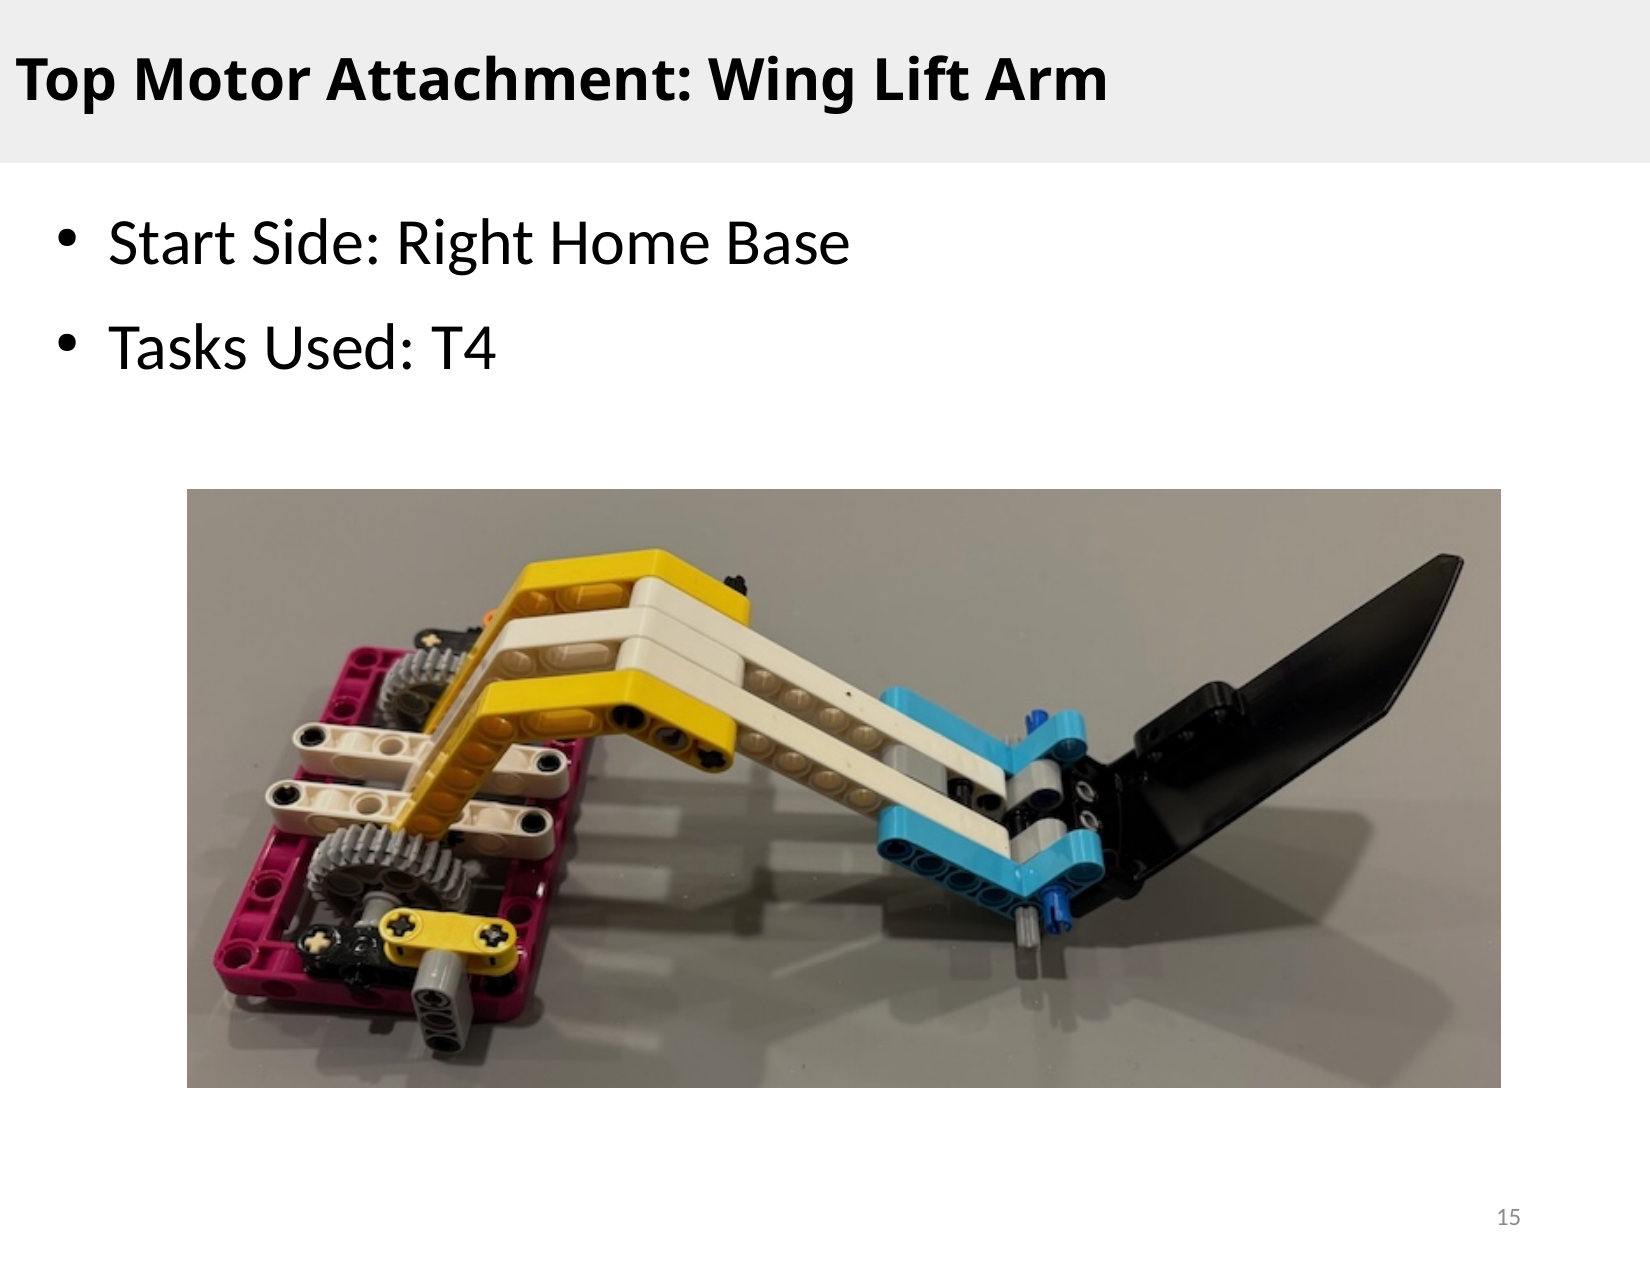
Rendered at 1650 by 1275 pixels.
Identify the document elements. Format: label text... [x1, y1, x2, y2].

list Start Side: Right Home Base Tasks Used: T4 [37, 207, 1595, 488]
title Top Motor Attachment: Wing Lift Arm [0, 0, 1650, 163]
picture [187, 489, 1501, 1088]
